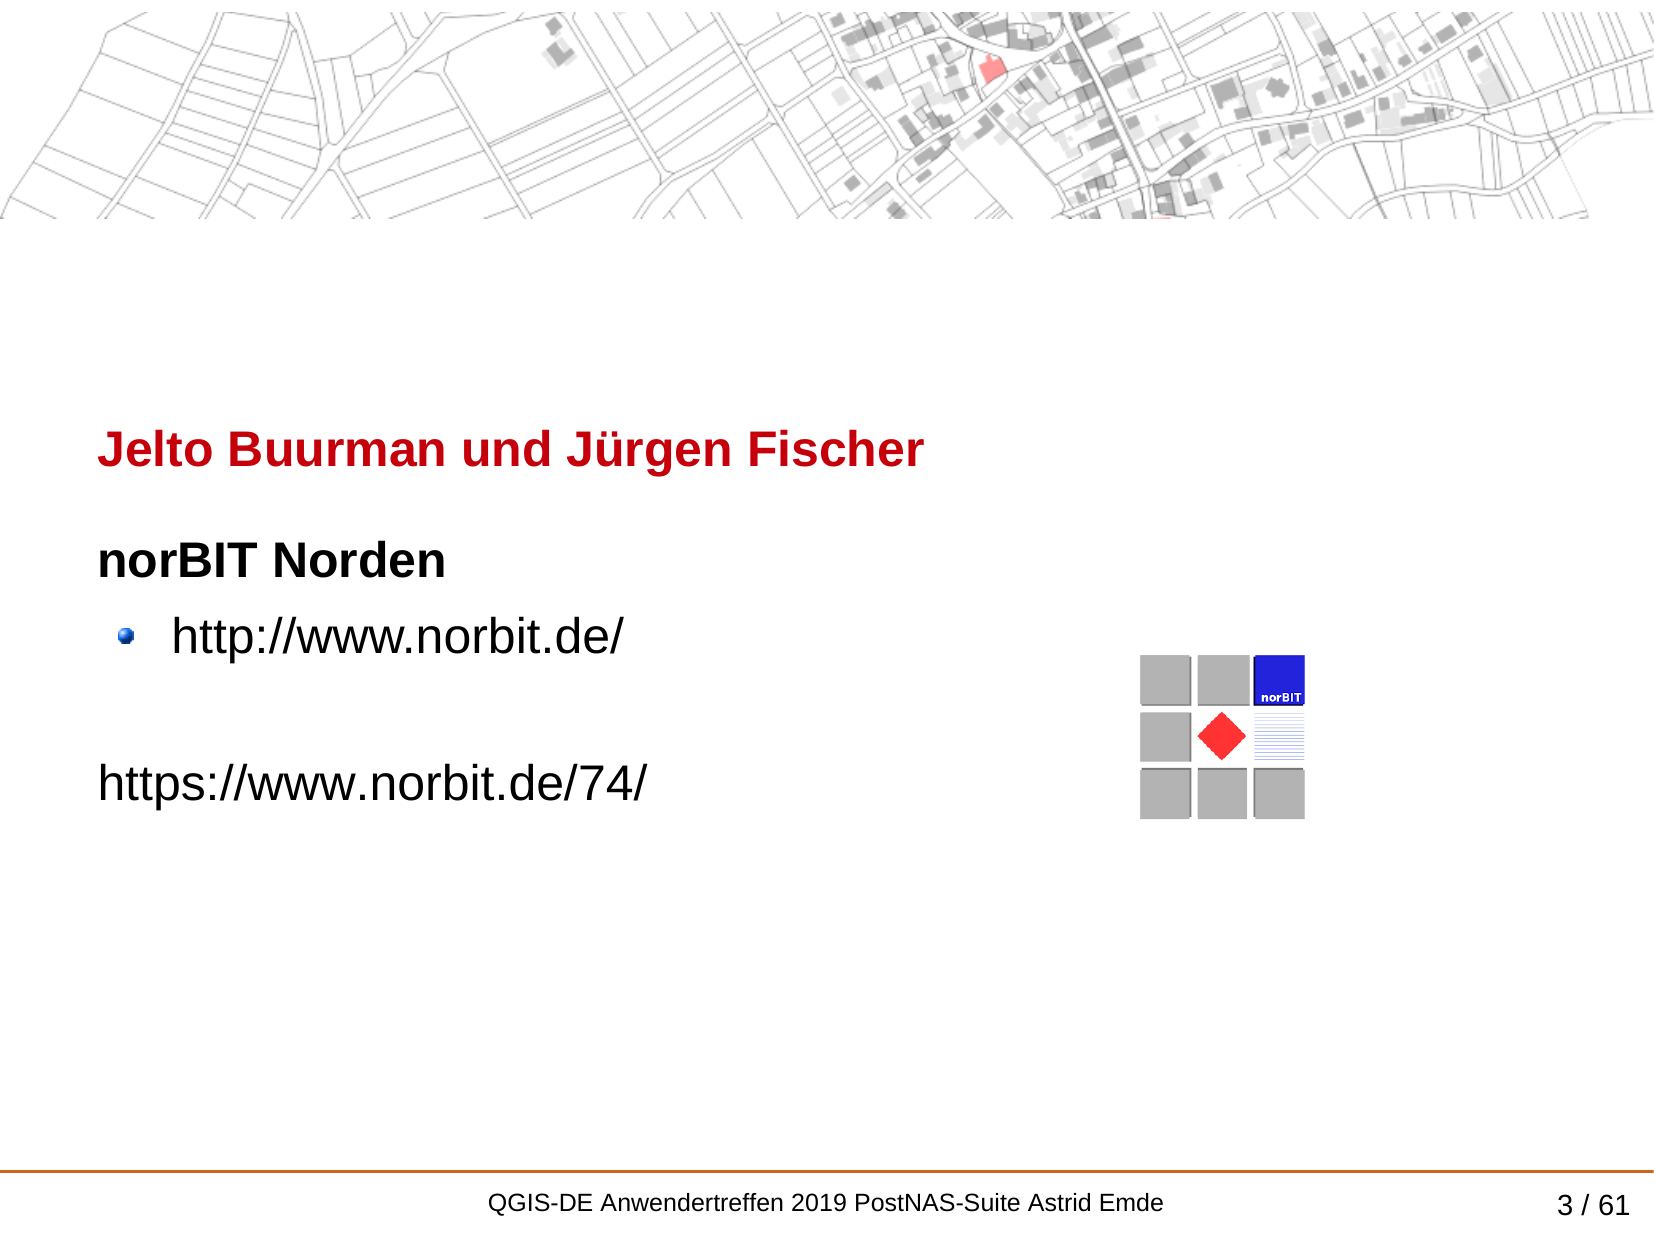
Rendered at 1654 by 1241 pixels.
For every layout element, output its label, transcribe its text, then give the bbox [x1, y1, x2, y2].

list http://www.norbit.de/ [100, 608, 1589, 1152]
picture [1133, 649, 1312, 827]
text_box Jelto Buurman und Jürgen Fischer norBIT Norden https://www.norbit.de/74/ [82, 413, 1595, 1152]
